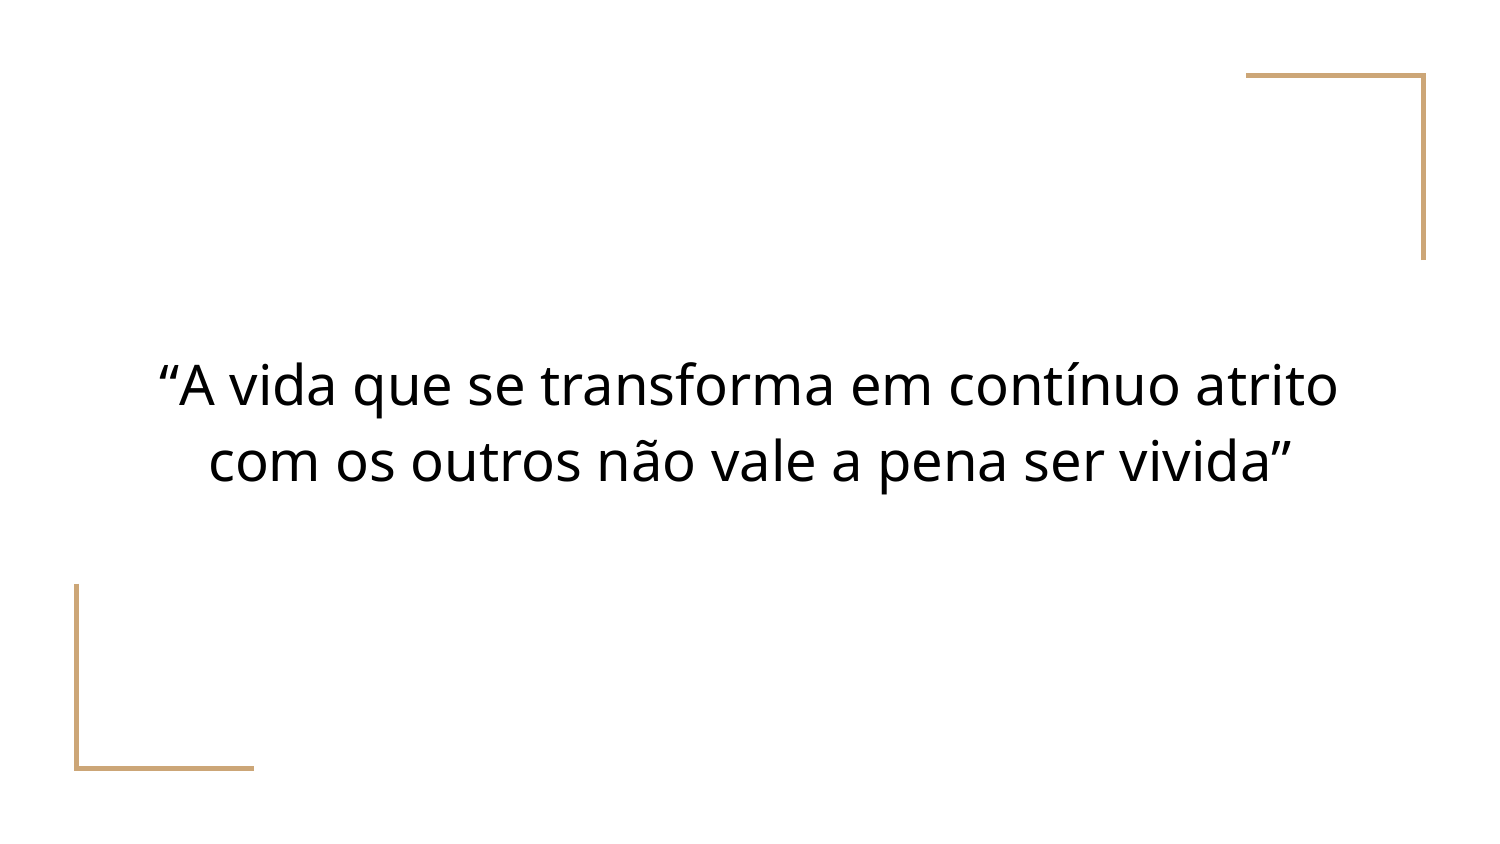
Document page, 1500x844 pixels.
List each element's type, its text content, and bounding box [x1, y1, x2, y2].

title “A vida que se transforma em contínuo atrito com os outros não vale a pena ser vivida” [126, 296, 1374, 548]
